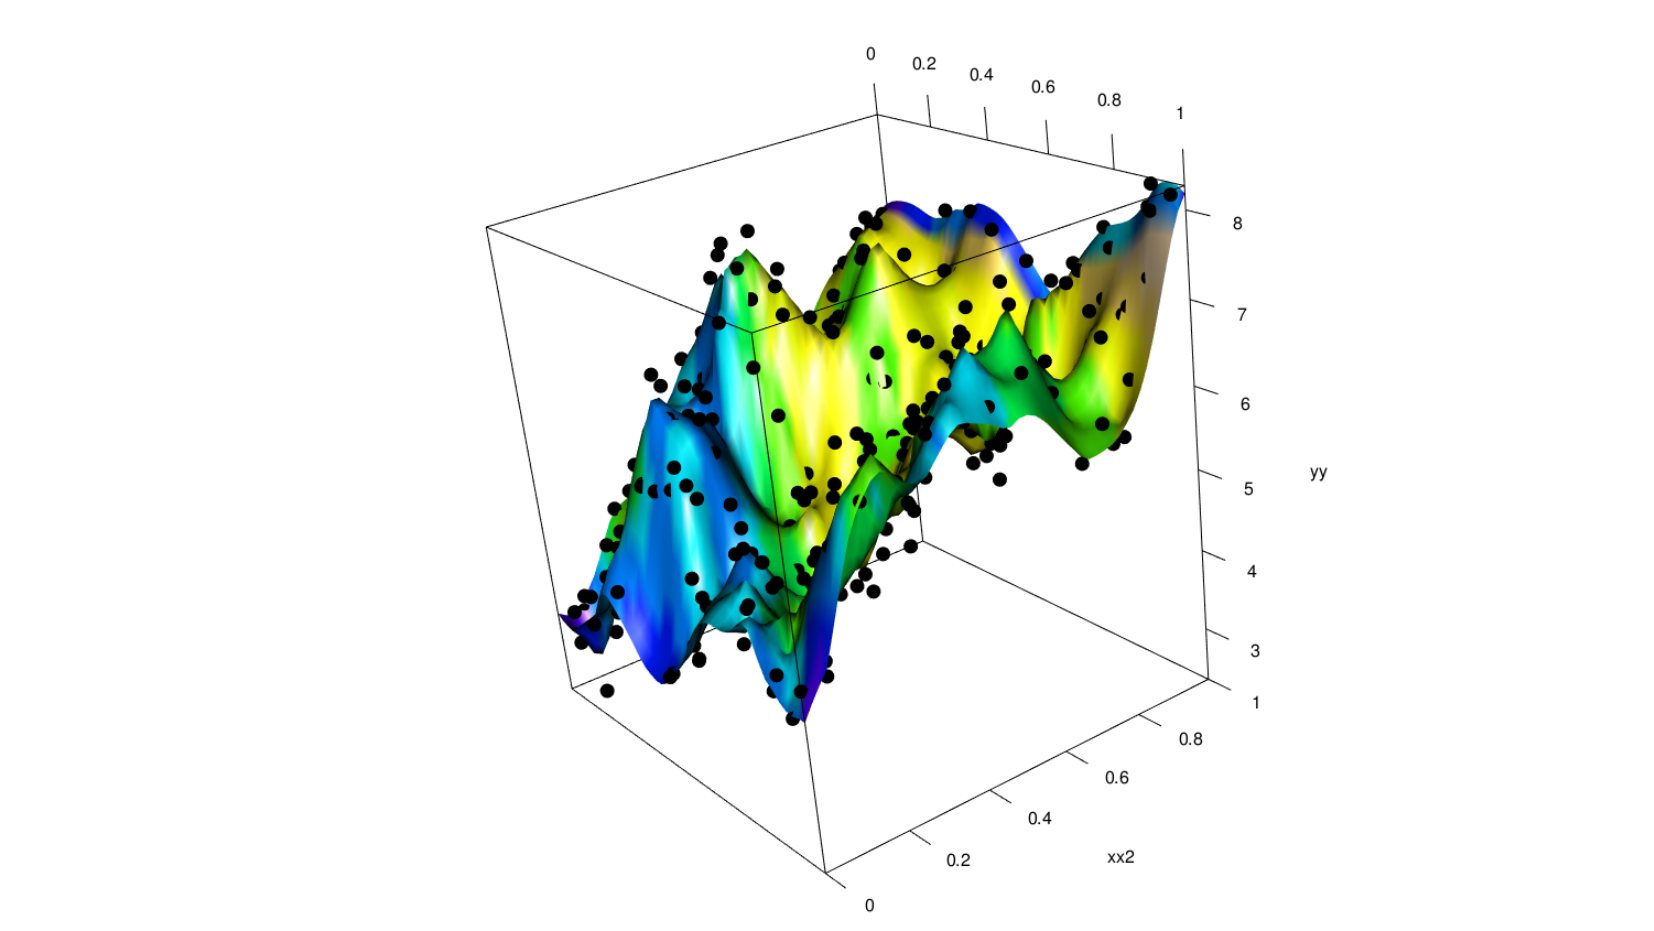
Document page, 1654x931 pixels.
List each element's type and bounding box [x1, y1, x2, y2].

picture [443, 10, 1353, 931]
